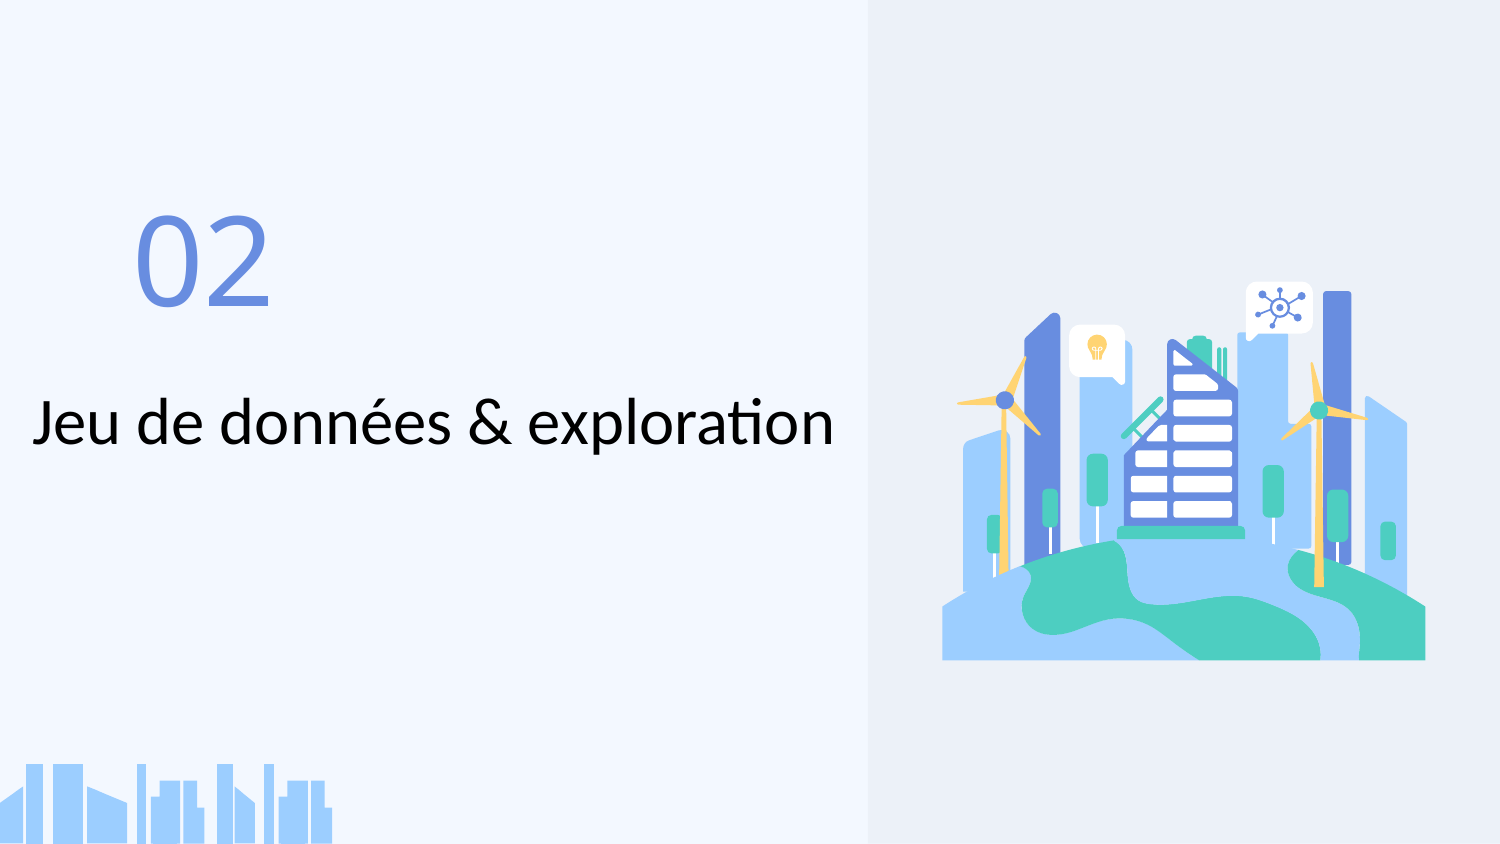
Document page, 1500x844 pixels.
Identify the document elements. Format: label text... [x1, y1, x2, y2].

title 02 [116, 181, 388, 332]
title Jeu de données & exploration [0, 373, 868, 473]
text_box [867, 0, 1500, 844]
